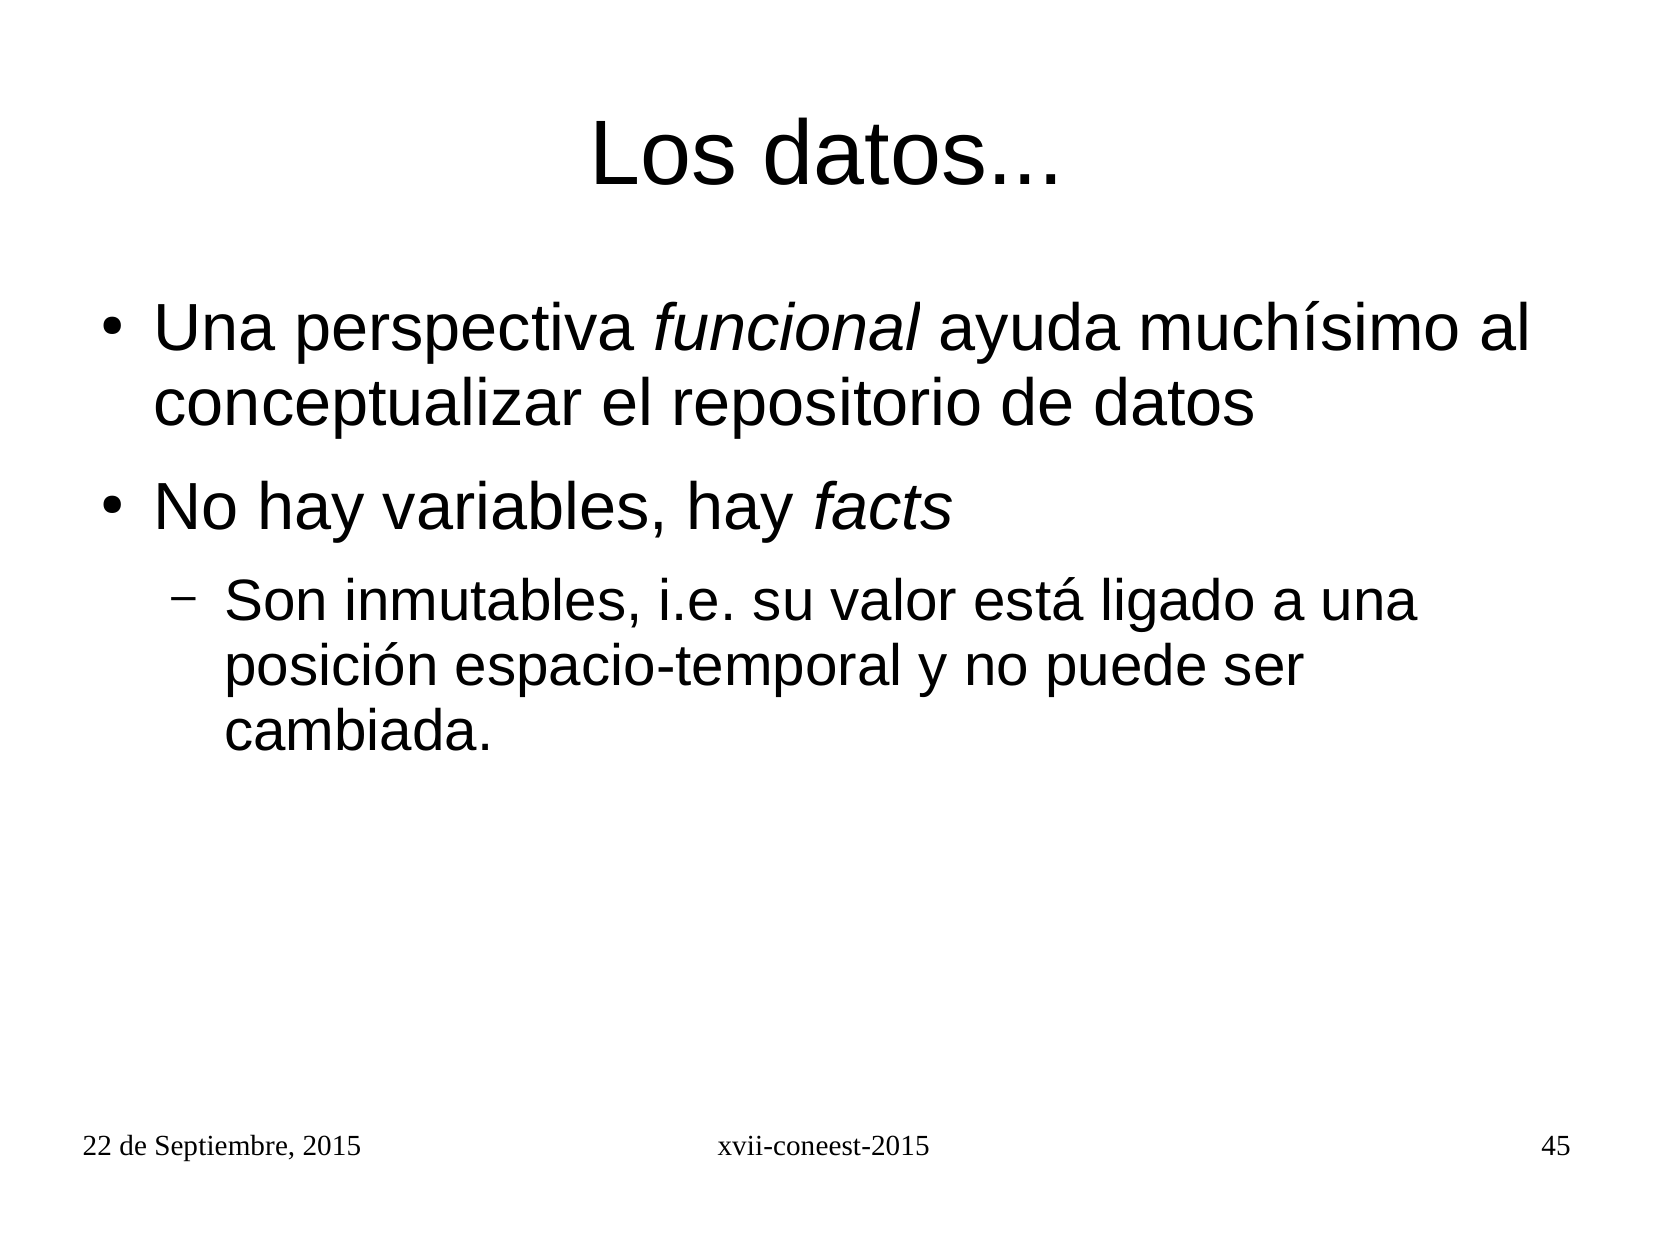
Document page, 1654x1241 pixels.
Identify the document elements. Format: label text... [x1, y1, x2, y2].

list Una perspectiva funcional ayuda muchísimo al conceptualizar el repositorio de datos No hay variables, hay facts Son inmutables, i.e. su valor está ligado a una posición espacio-temporal y no puede ser cambiada. [82, 290, 1571, 1010]
title Los datos... [82, 49, 1571, 257]
